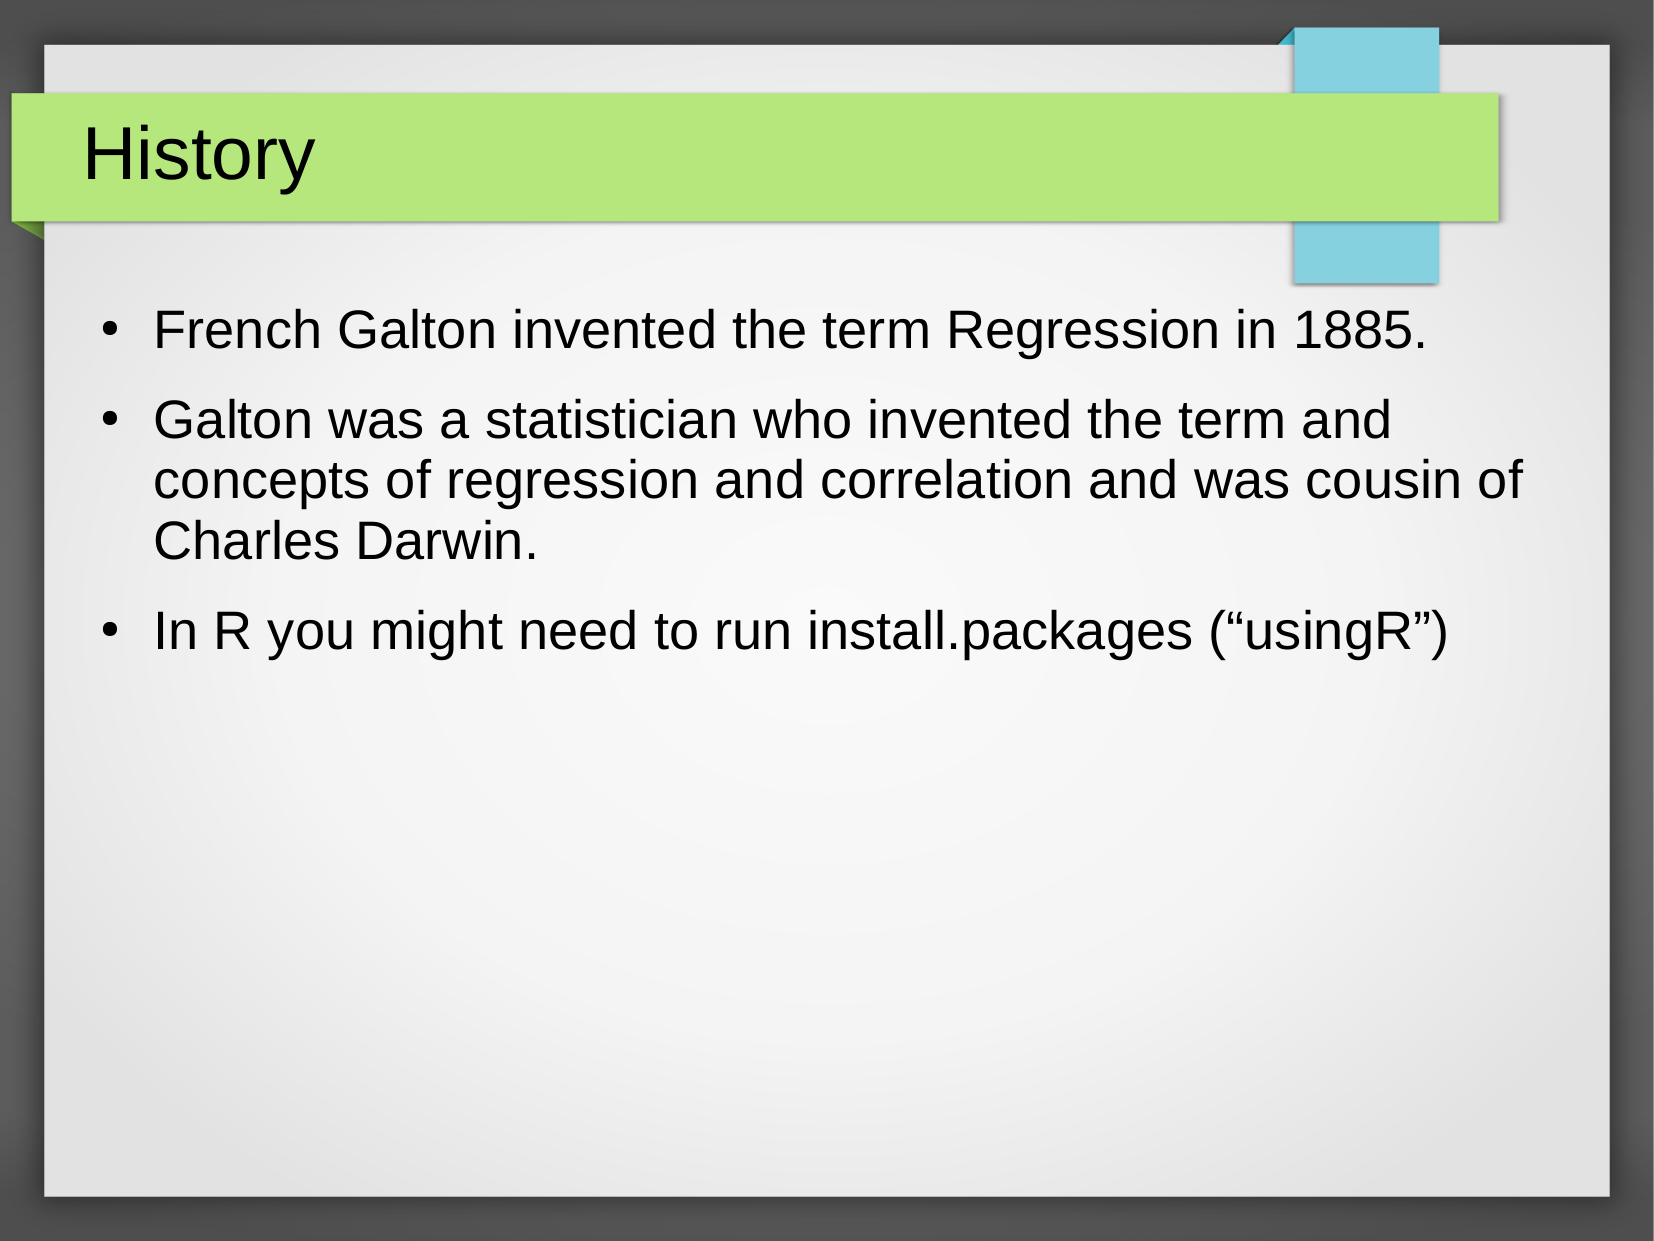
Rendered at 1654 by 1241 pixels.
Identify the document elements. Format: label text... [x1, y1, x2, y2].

picture [0, 0, 1654, 1241]
list French Galton invented the term Regression in 1885. Galton was a statistician who invented the term and concepts of regression and correlation and was cousin of Charles Darwin. In R you might need to run install.packages (“usingR”) [82, 299, 1571, 1019]
title History [82, 94, 1264, 213]
